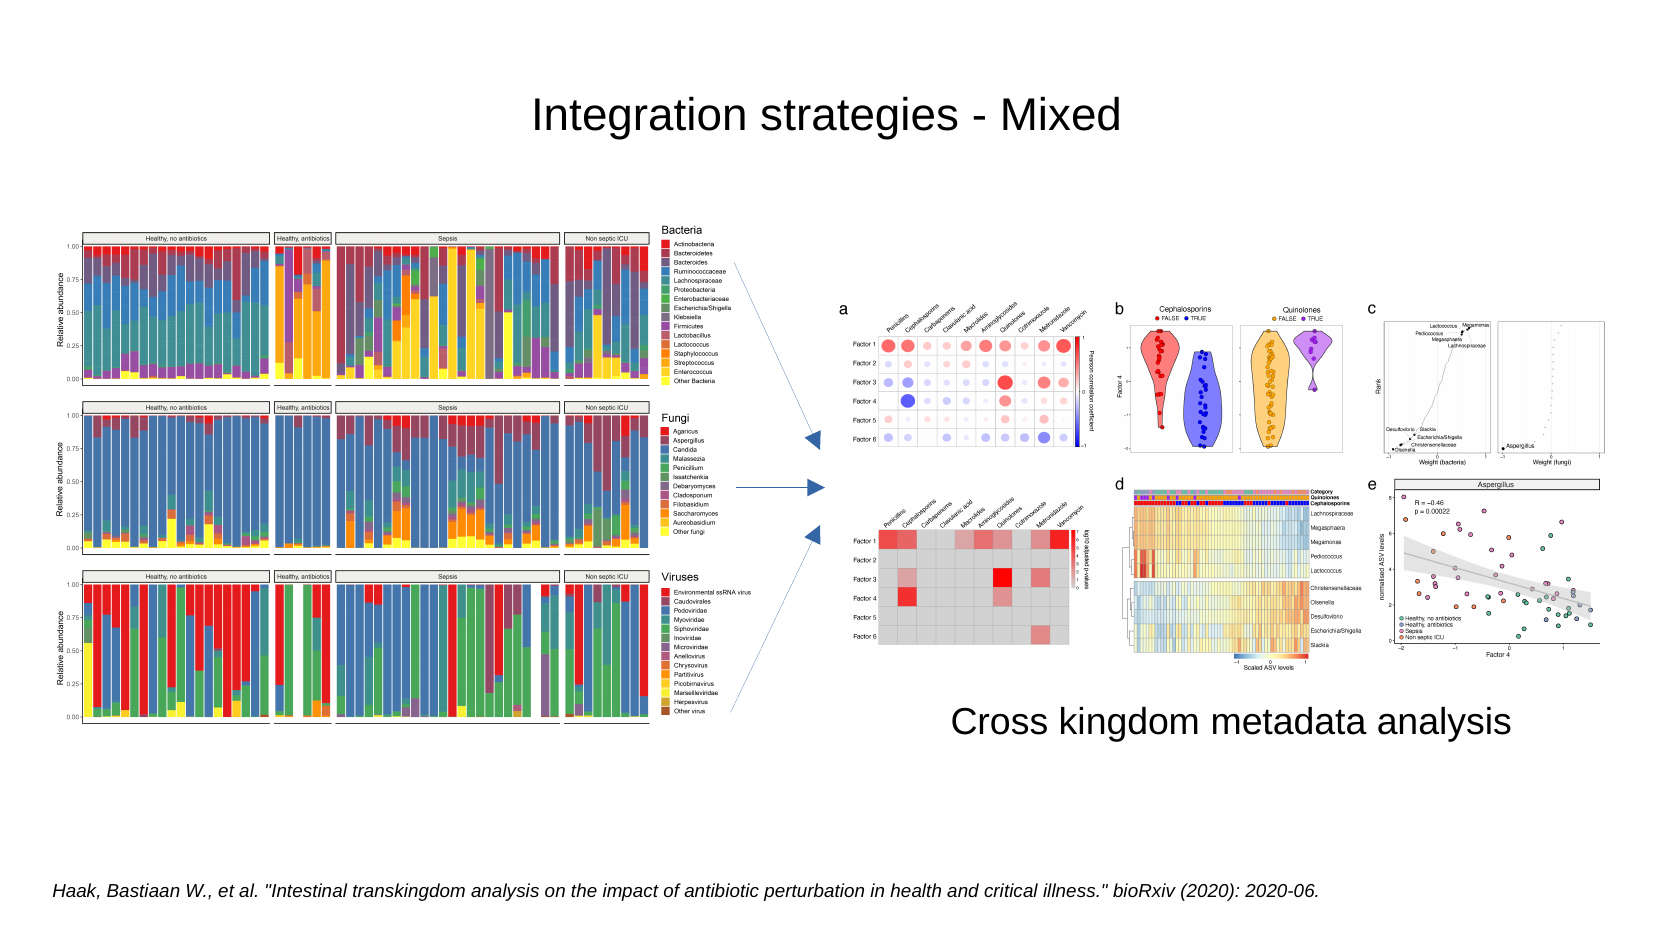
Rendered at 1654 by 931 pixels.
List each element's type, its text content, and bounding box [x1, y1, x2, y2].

title Integration strategies - Mixed [82, 37, 1571, 193]
picture [835, 299, 1613, 676]
text_box Haak, Bastiaan W., et al. "Intestinal transkingdom analysis on the impact of antibiotic perturbation in health and critical illness." bioRxiv (2020): 2020-06. [37, 873, 1335, 931]
picture [55, 224, 751, 724]
text_box Cross kingdom metadata analysis [935, 693, 1539, 751]
